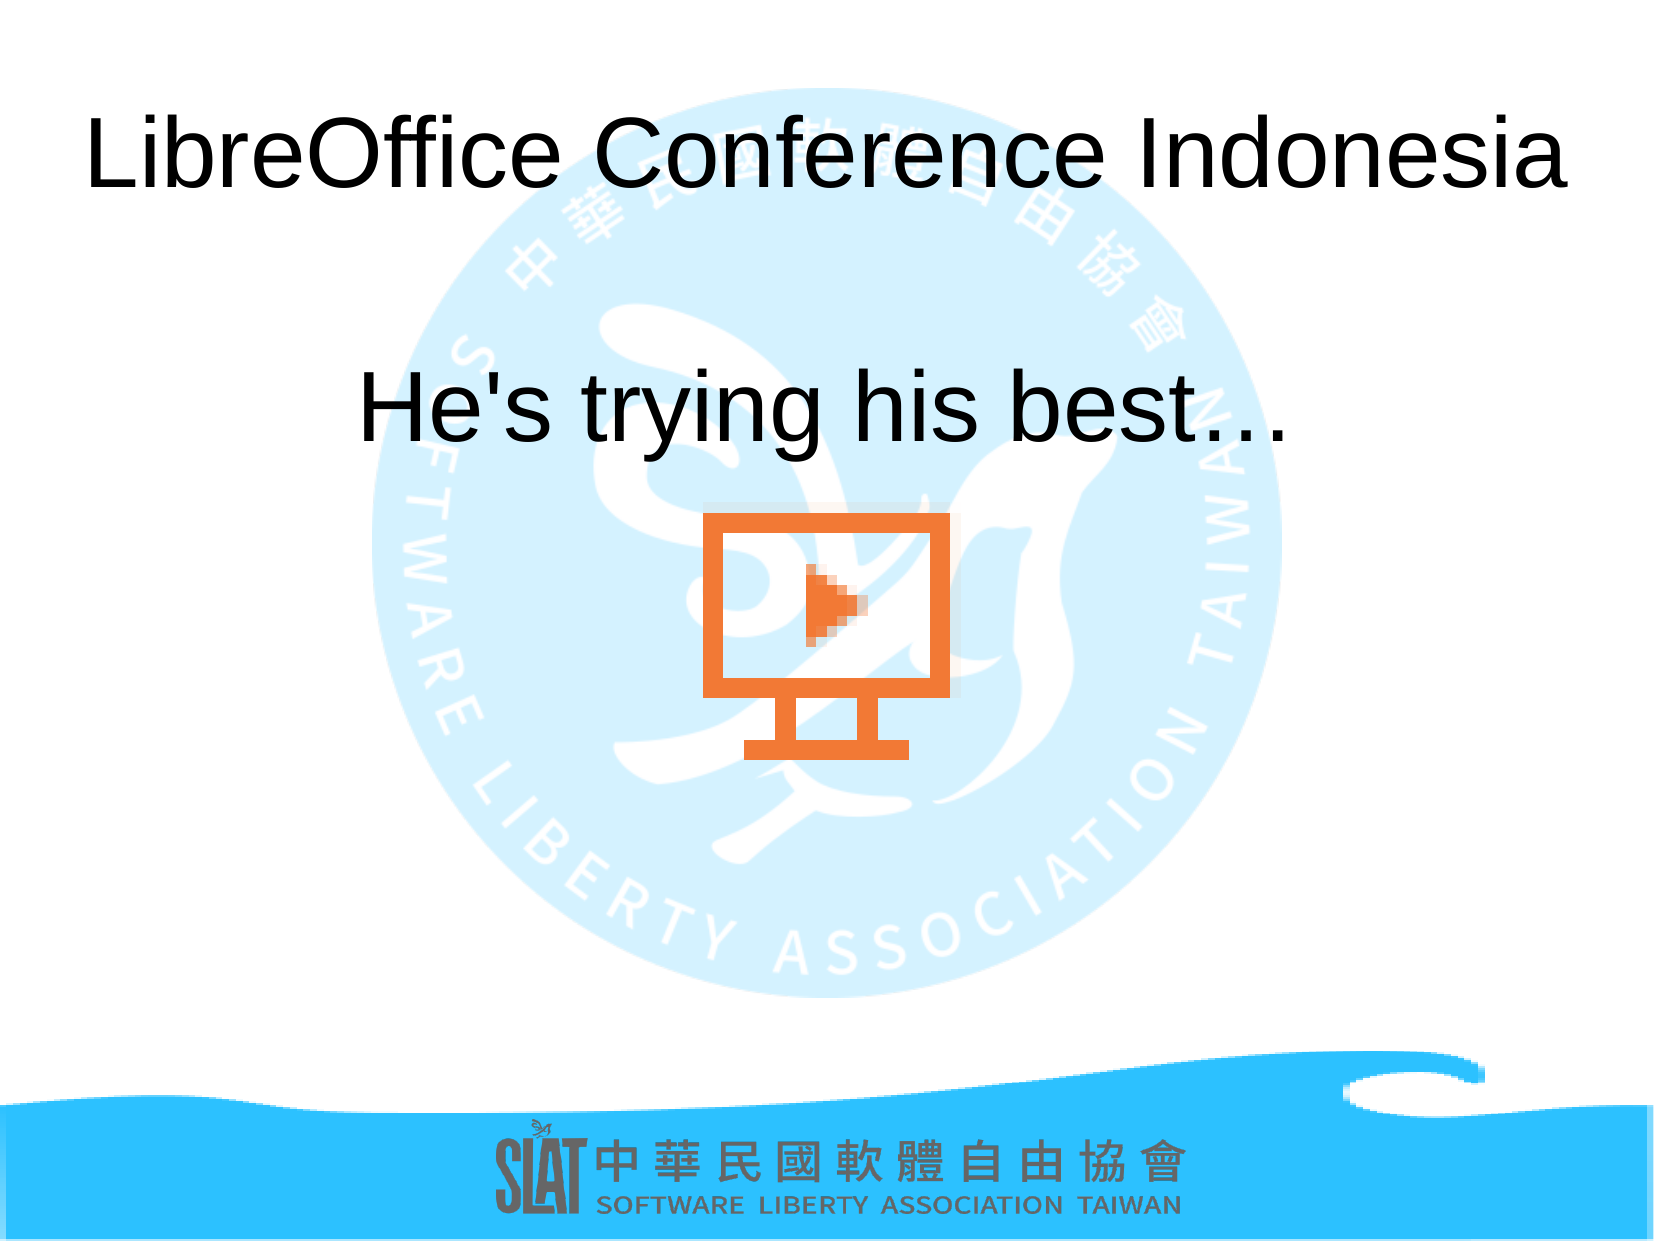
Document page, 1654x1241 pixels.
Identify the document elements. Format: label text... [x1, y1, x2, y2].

title LibreOffice Conference Indonesia [82, 49, 1571, 257]
subtitle He's trying his best… [82, 282, 1571, 1018]
picture [0, 1051, 1654, 1241]
